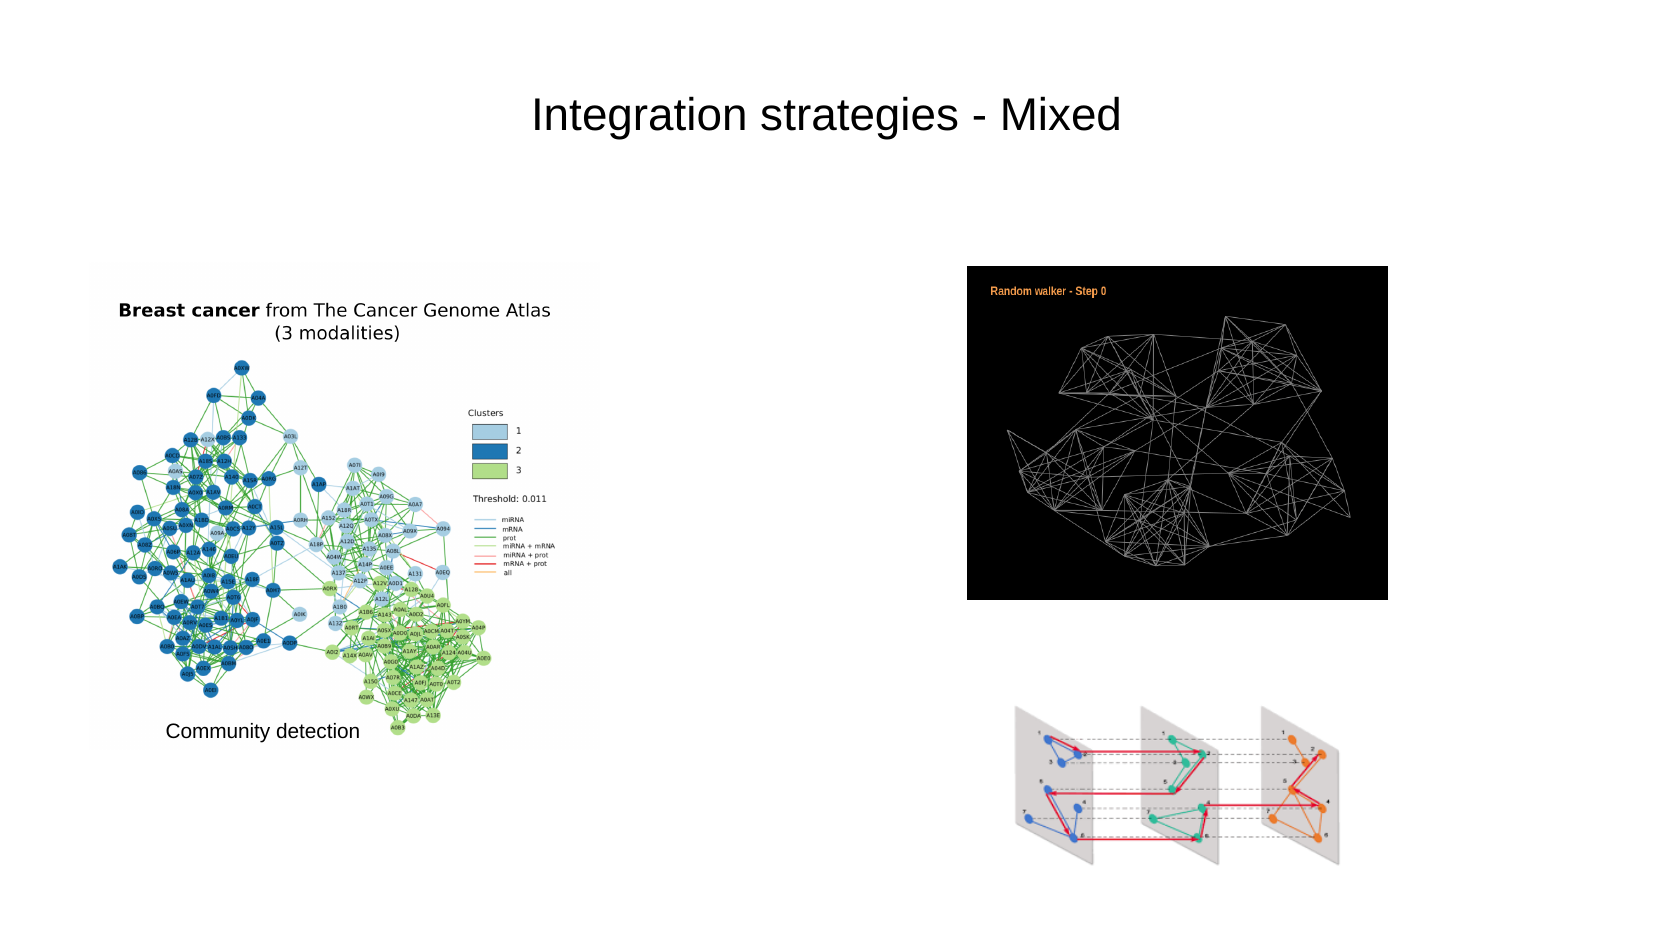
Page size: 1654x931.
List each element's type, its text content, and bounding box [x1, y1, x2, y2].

picture [990, 690, 1373, 876]
title Integration strategies - Mixed [82, 37, 1571, 193]
picture [967, 266, 1388, 601]
picture [89, 262, 601, 750]
text_box Community detection [150, 712, 376, 774]
